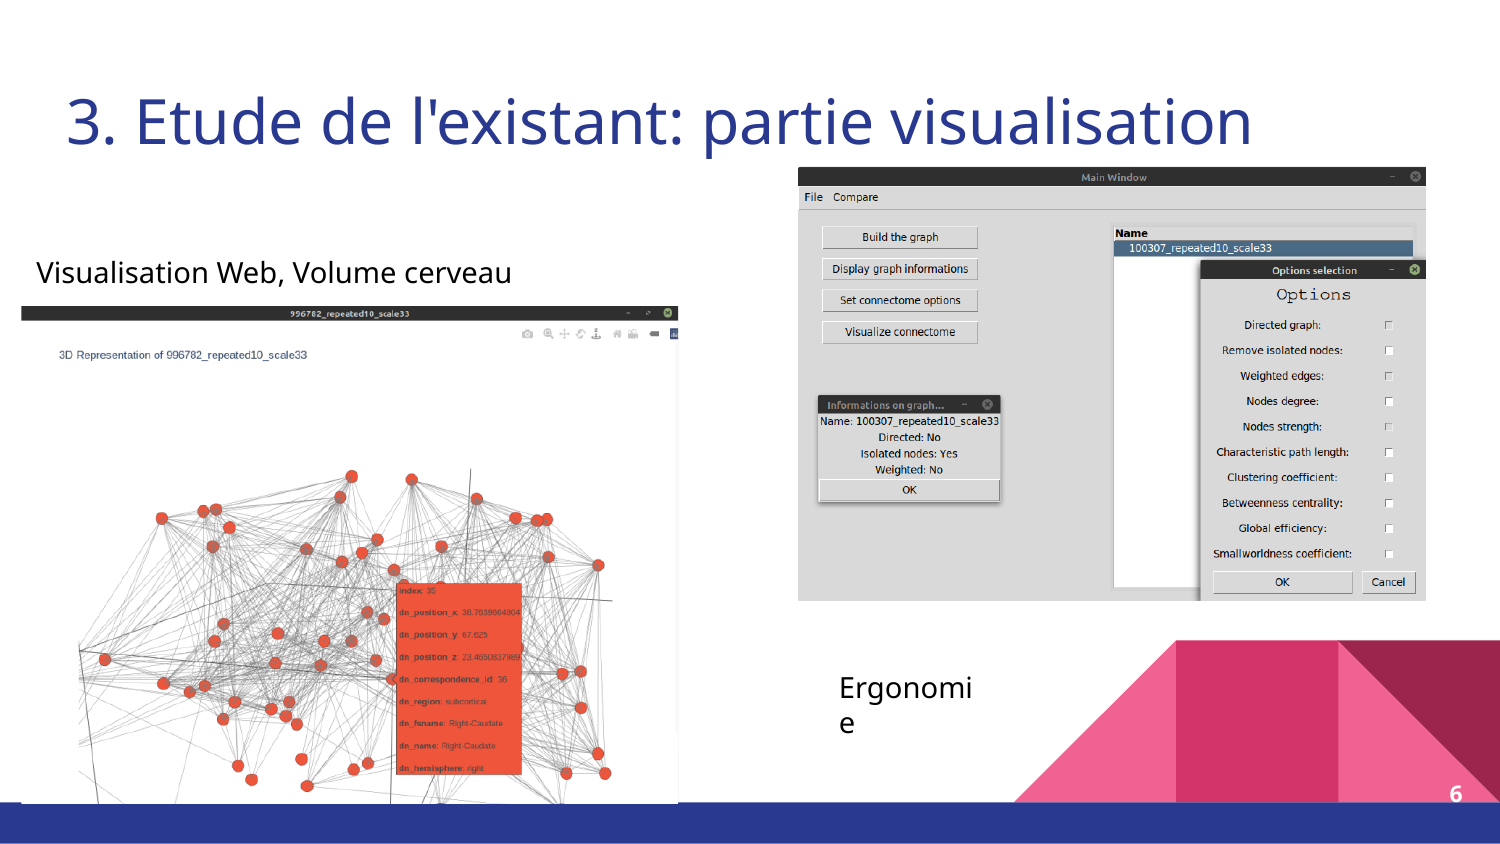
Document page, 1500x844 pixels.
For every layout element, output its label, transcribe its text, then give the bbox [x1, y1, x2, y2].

picture [21, 314, 679, 804]
text_box Ergonomie [823, 654, 1005, 739]
title 3. Etude de l'existant: partie visualisation [51, 67, 1449, 167]
picture [798, 166, 1426, 601]
slide_number <number> [1387, 762, 1478, 828]
text_box Visualisation Web, Volume cerveau [21, 239, 679, 314]
